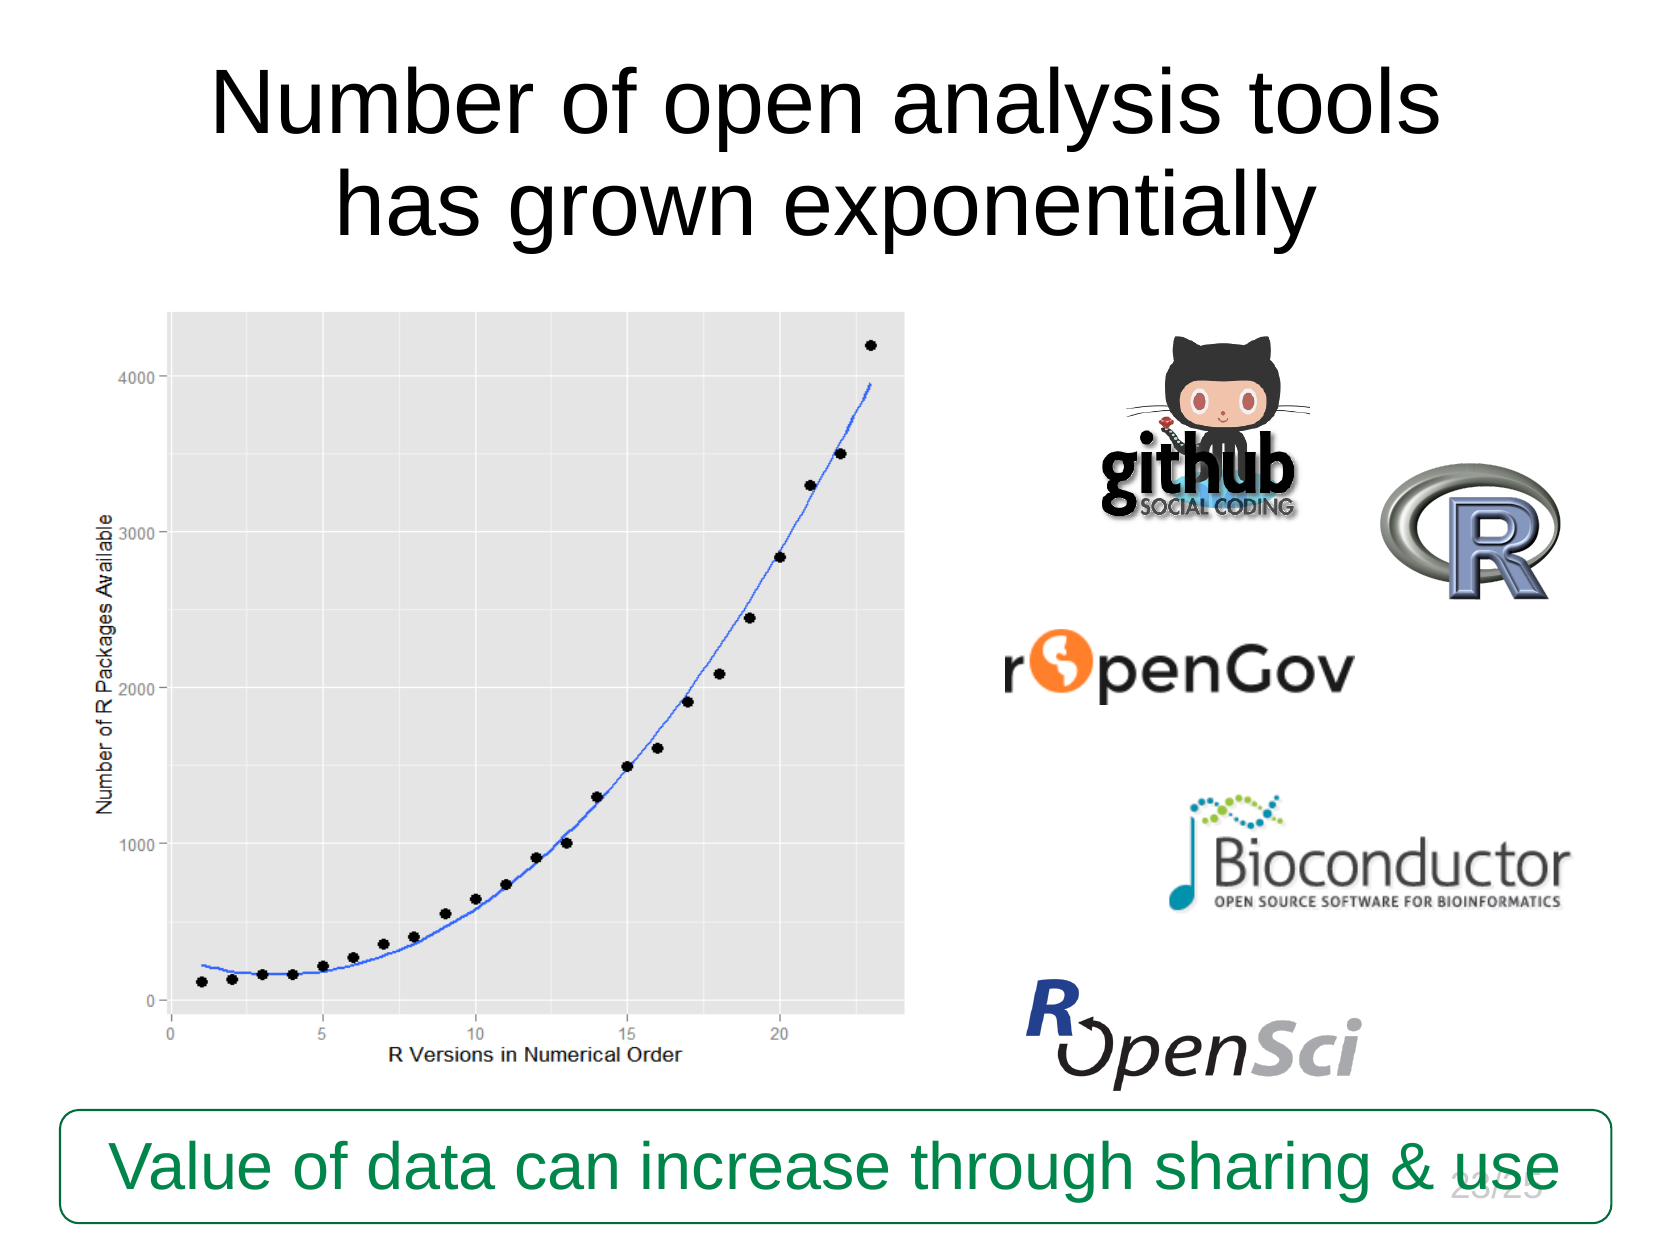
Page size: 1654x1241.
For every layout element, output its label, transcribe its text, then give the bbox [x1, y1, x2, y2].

picture [1095, 304, 1310, 526]
picture [75, 289, 931, 1081]
text_box <number>/25 [1434, 1157, 1654, 1228]
picture [1379, 462, 1561, 601]
picture [1168, 793, 1576, 916]
text_box Value of data can increase through sharing & use [60, 1110, 1612, 1224]
picture [1005, 629, 1355, 705]
title Number of open analysis tools has grown exponentially [82, 49, 1571, 257]
picture [1020, 974, 1366, 1096]
